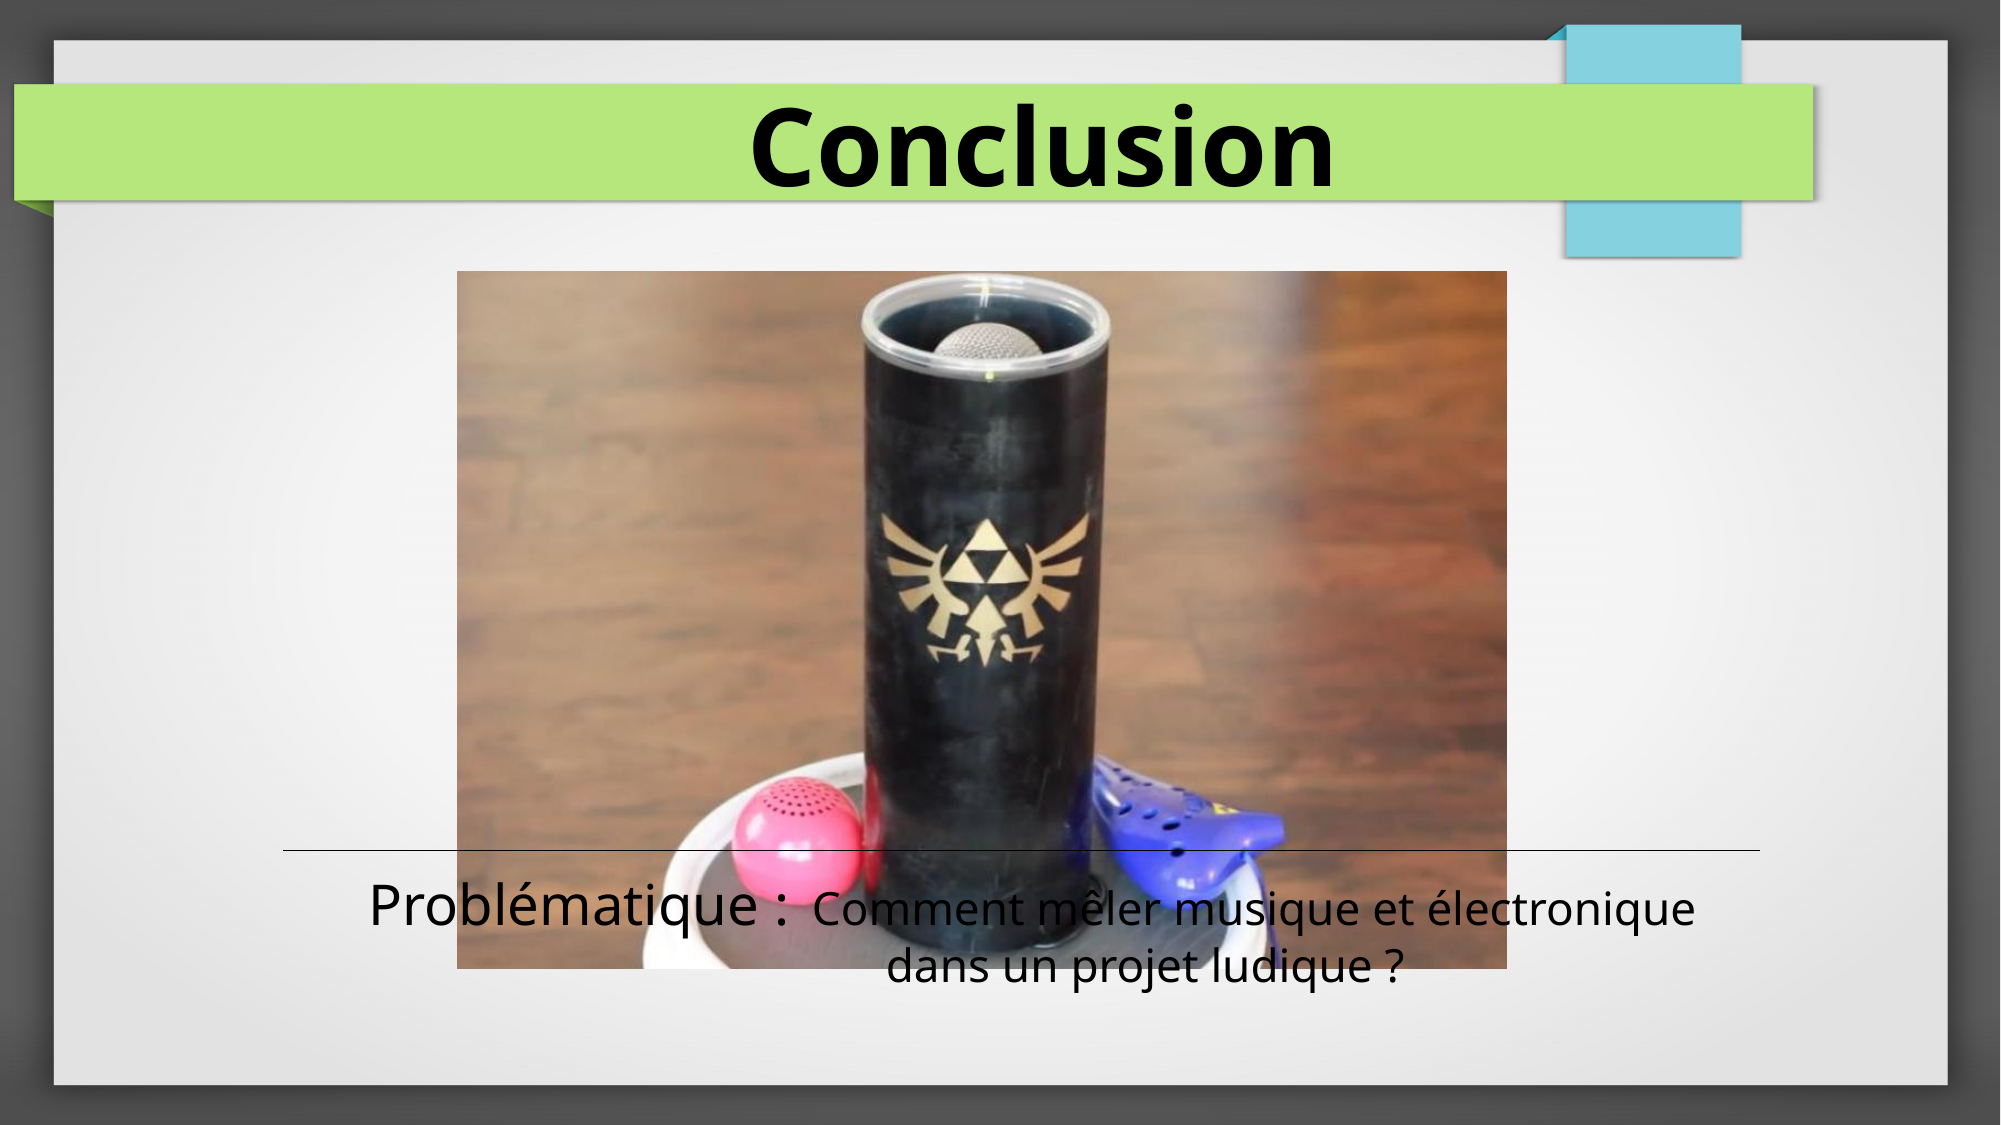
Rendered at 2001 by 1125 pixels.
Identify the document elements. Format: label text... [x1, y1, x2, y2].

text_box Conclusion [732, 70, 1307, 216]
text_box Problématique : Comment mêler musique et électronique dans un projet ludique ? [354, 862, 1713, 1015]
picture [0, 0, 2001, 1125]
